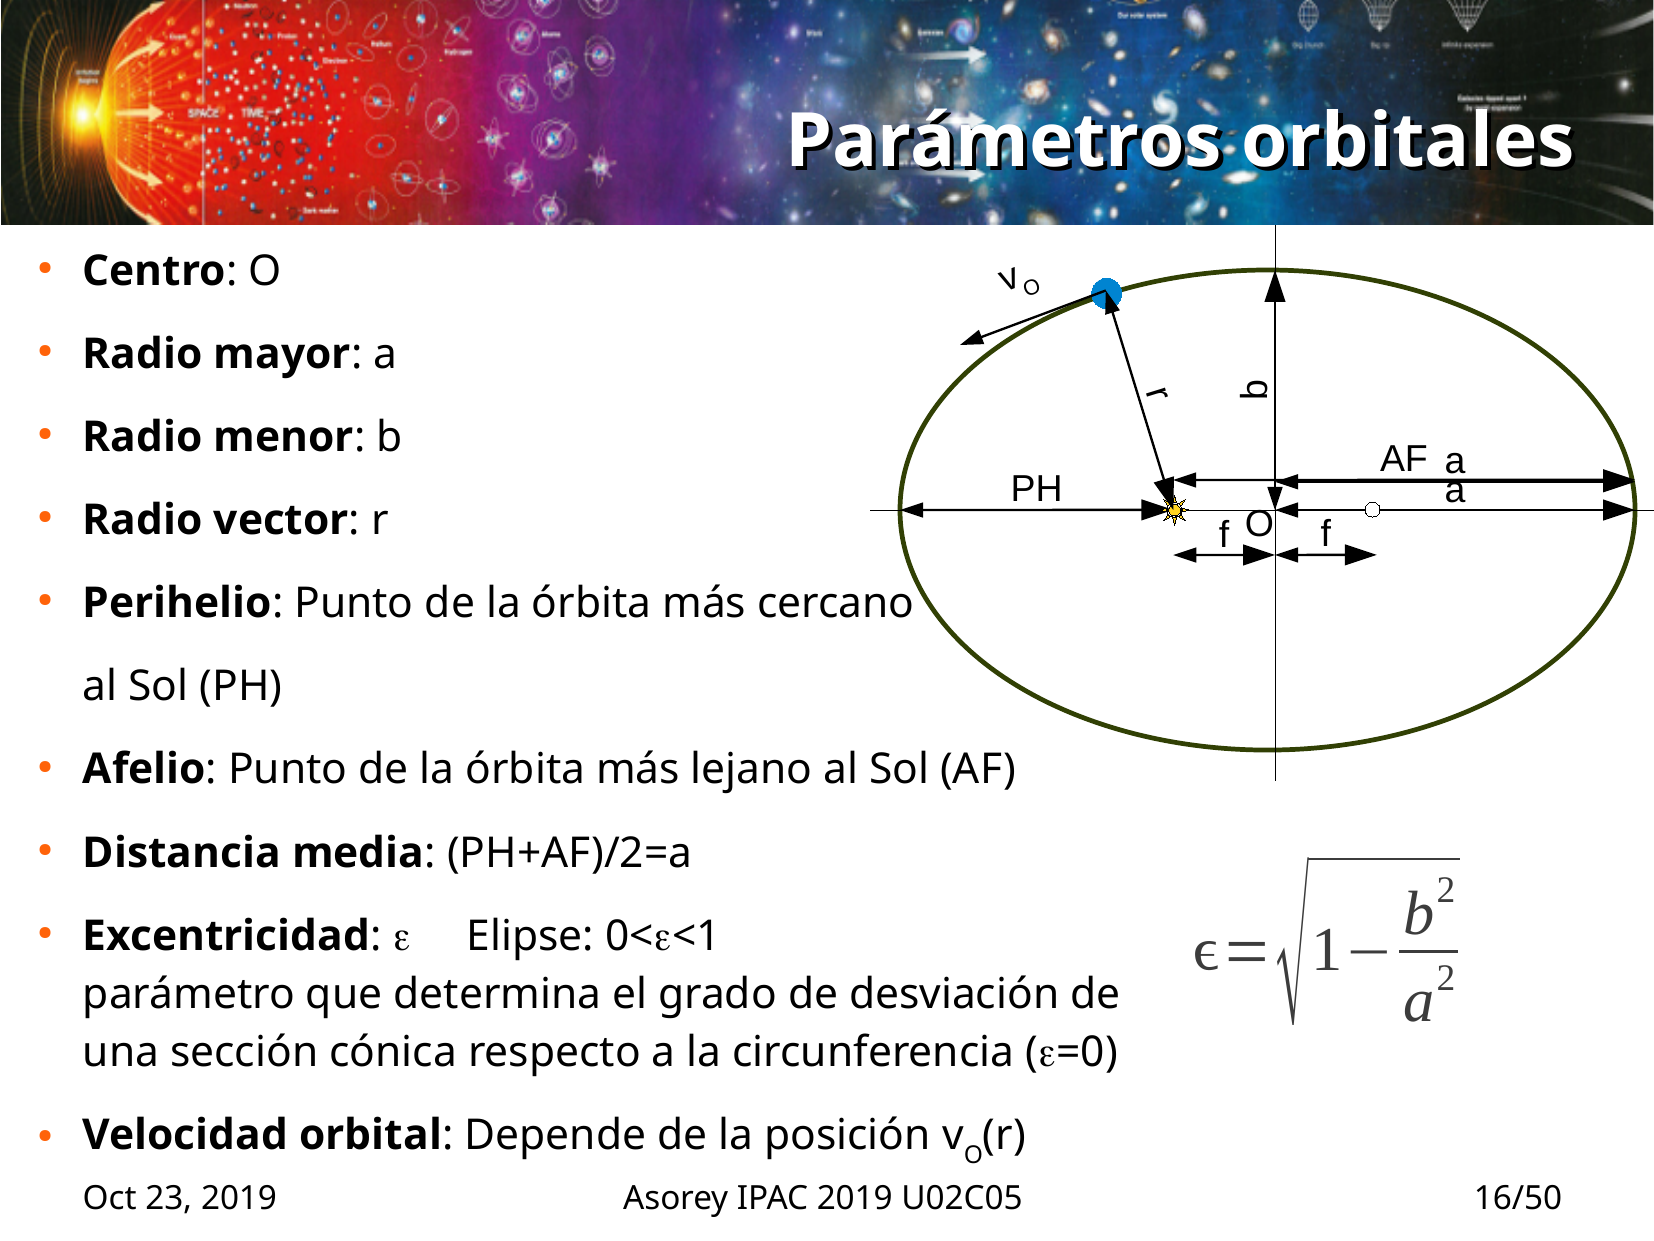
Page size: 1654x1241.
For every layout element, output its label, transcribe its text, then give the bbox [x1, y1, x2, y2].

chart [1185, 854, 1467, 1036]
picture [1, 0, 1654, 225]
text_box [1091, 270, 1274, 479]
text_box [1276, 270, 1632, 478]
text_box [900, 293, 1275, 751]
text_box [1276, 483, 1636, 750]
text_box [1449, 492, 1459, 500]
list Centro: O Radio mayor: a Radio menor: b Radio vector: r Perihelio: Punto de la órbita más cercano al Sol (PH) Afelio: Punto de la órbita más lejano al Sol (AF) Distancia media: (PH+AF)/2=a Excentricidad: e Elipse: 0<e<1 parámetro que determina el grado de desviación de una sección cónica respecto a la circunferencia (e=0) Velocidad orbital: Depende de la posición vO(r) [22, 240, 1126, 1201]
text_box O [1228, 495, 1291, 571]
title Parámetros orbitales [86, 49, 1576, 226]
